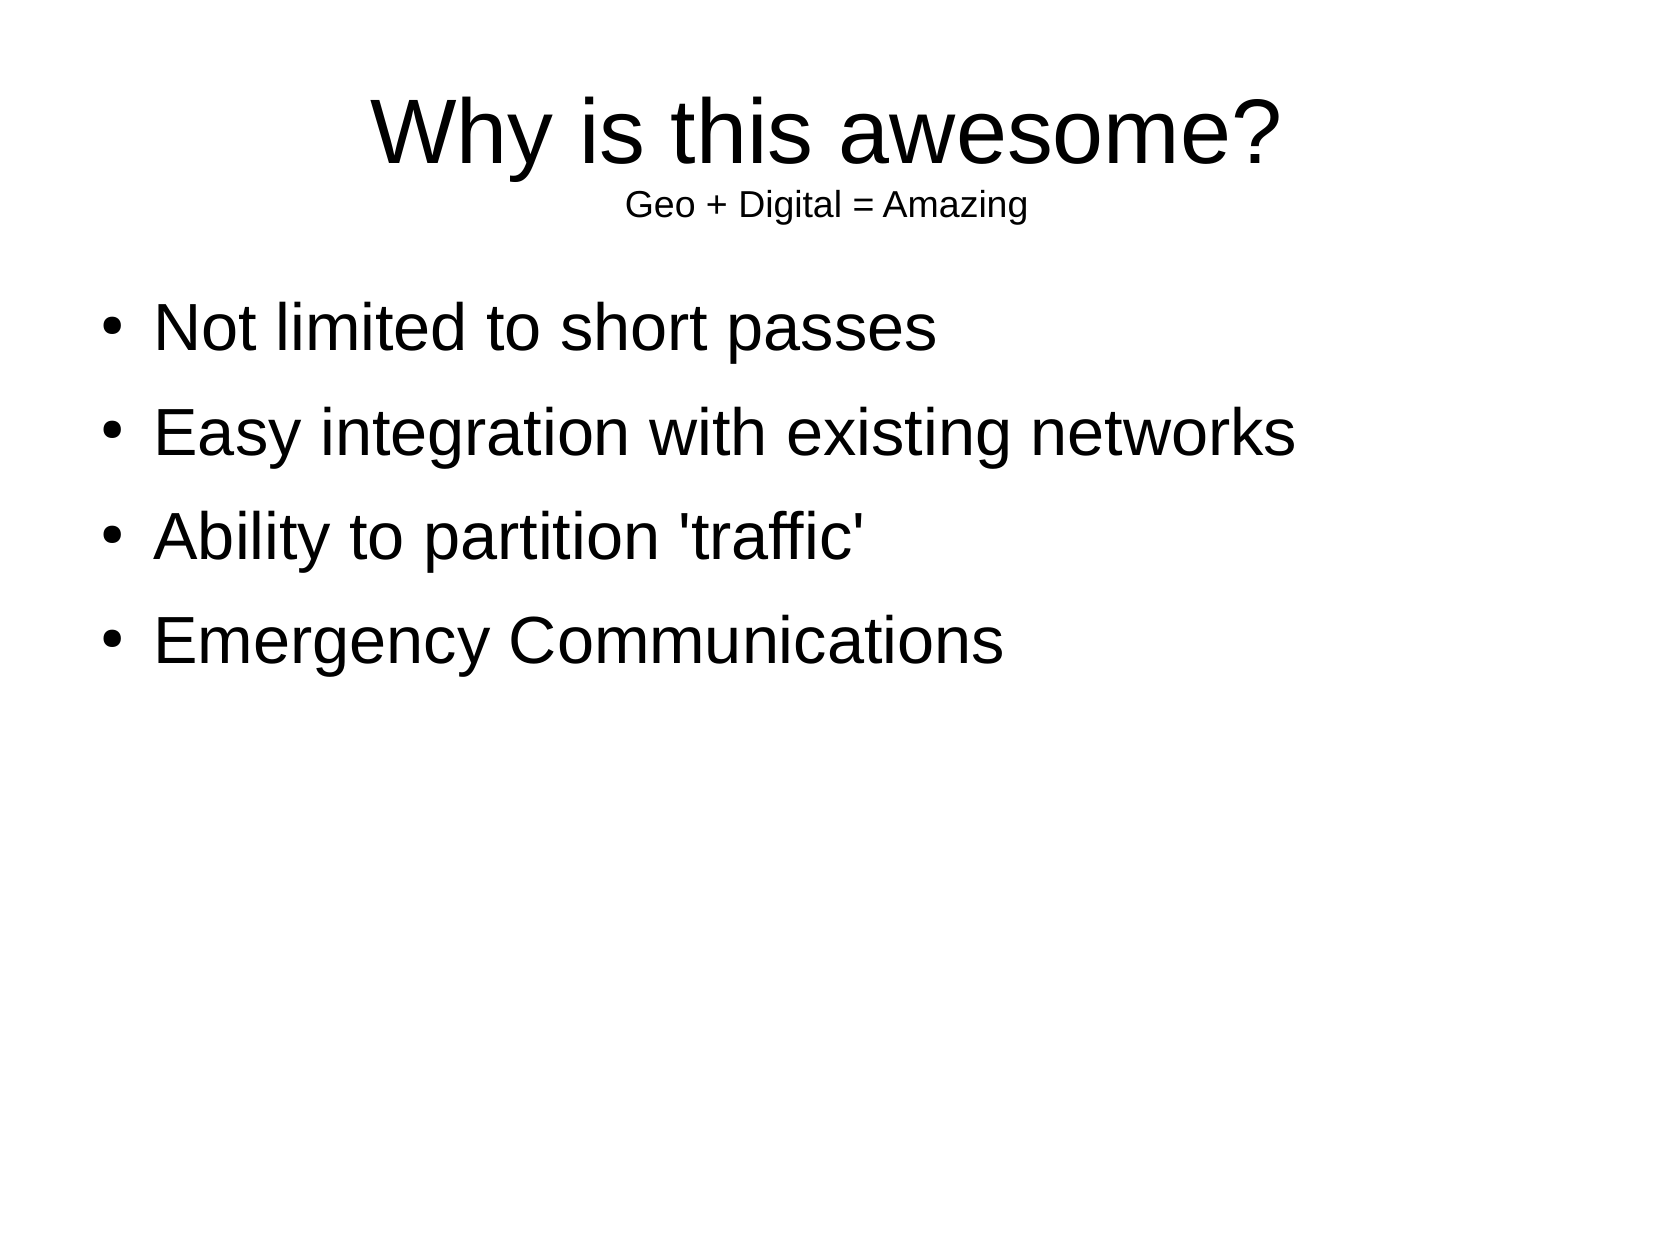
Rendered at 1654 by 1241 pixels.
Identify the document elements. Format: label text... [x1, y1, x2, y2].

title Why is this awesome? Geo + Digital = Amazing [82, 49, 1571, 257]
list Not limited to short passes Easy integration with existing networks Ability to partition 'traffic' Emergency Communications [82, 290, 1571, 1010]
